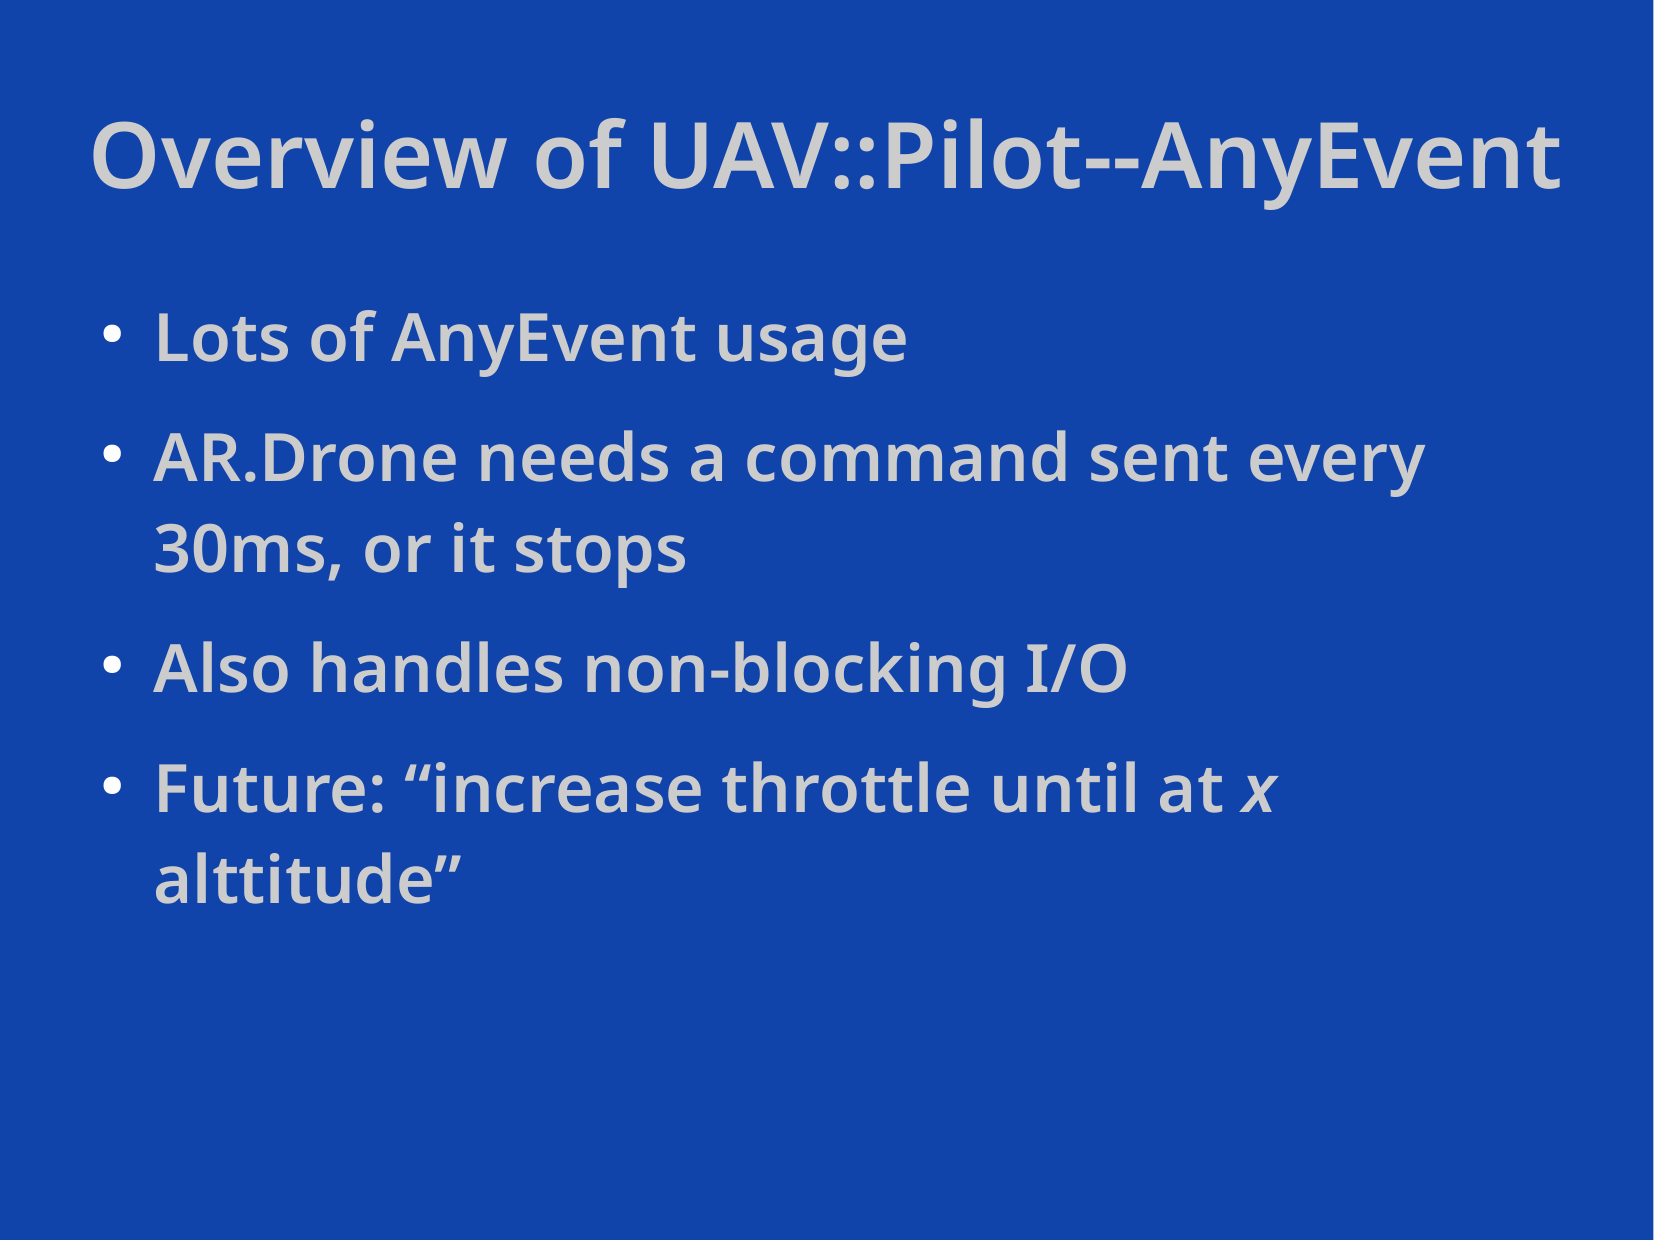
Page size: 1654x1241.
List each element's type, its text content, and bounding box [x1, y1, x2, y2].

title Overview of UAV::Pilot--AnyEvent [82, 49, 1571, 257]
list Lots of AnyEvent usage AR.Drone needs a command sent every 30ms, or it stops Also handles non-blocking I/O Future: “increase throttle until at x alttitude” [82, 290, 1571, 1010]
